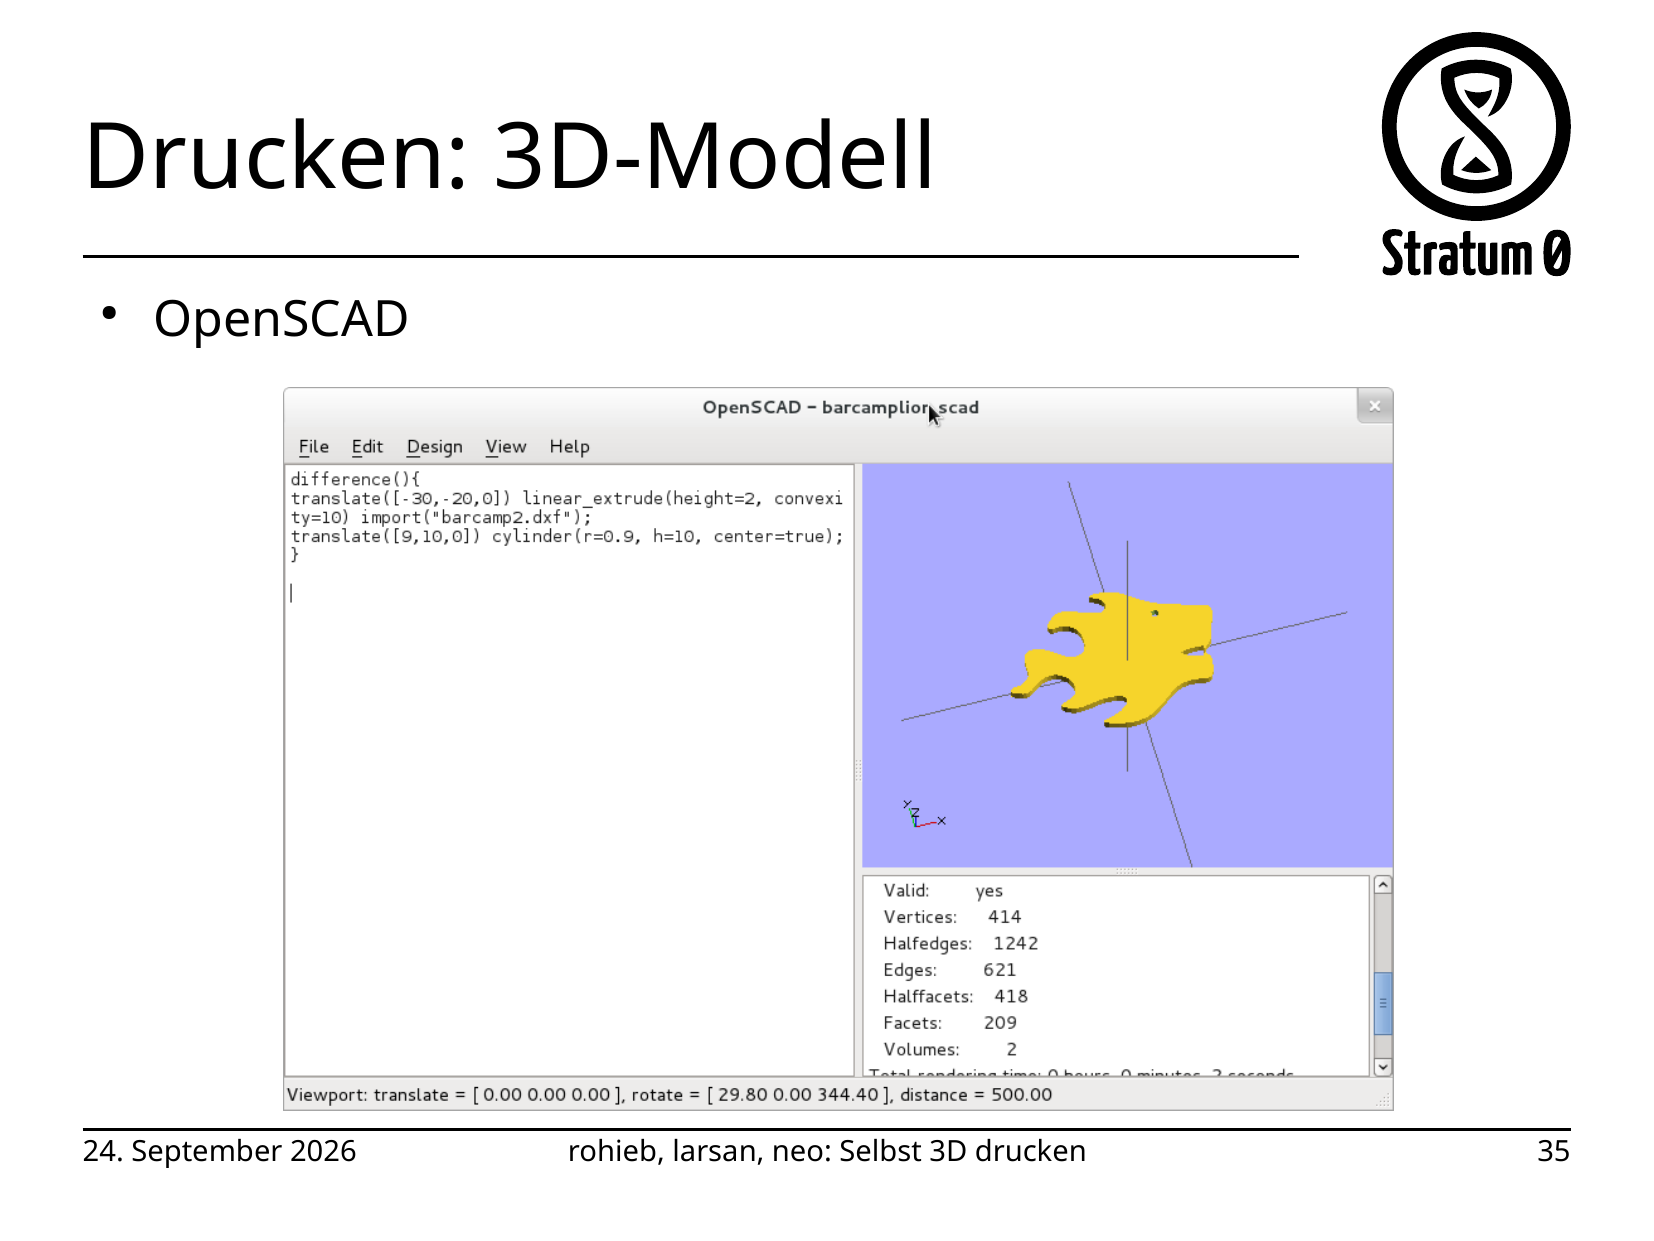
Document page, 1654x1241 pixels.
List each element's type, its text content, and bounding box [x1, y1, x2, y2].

list OpenSCAD [82, 290, 1538, 1010]
picture [283, 387, 1394, 1111]
title Drucken: 3D-Modell [82, 49, 1300, 257]
